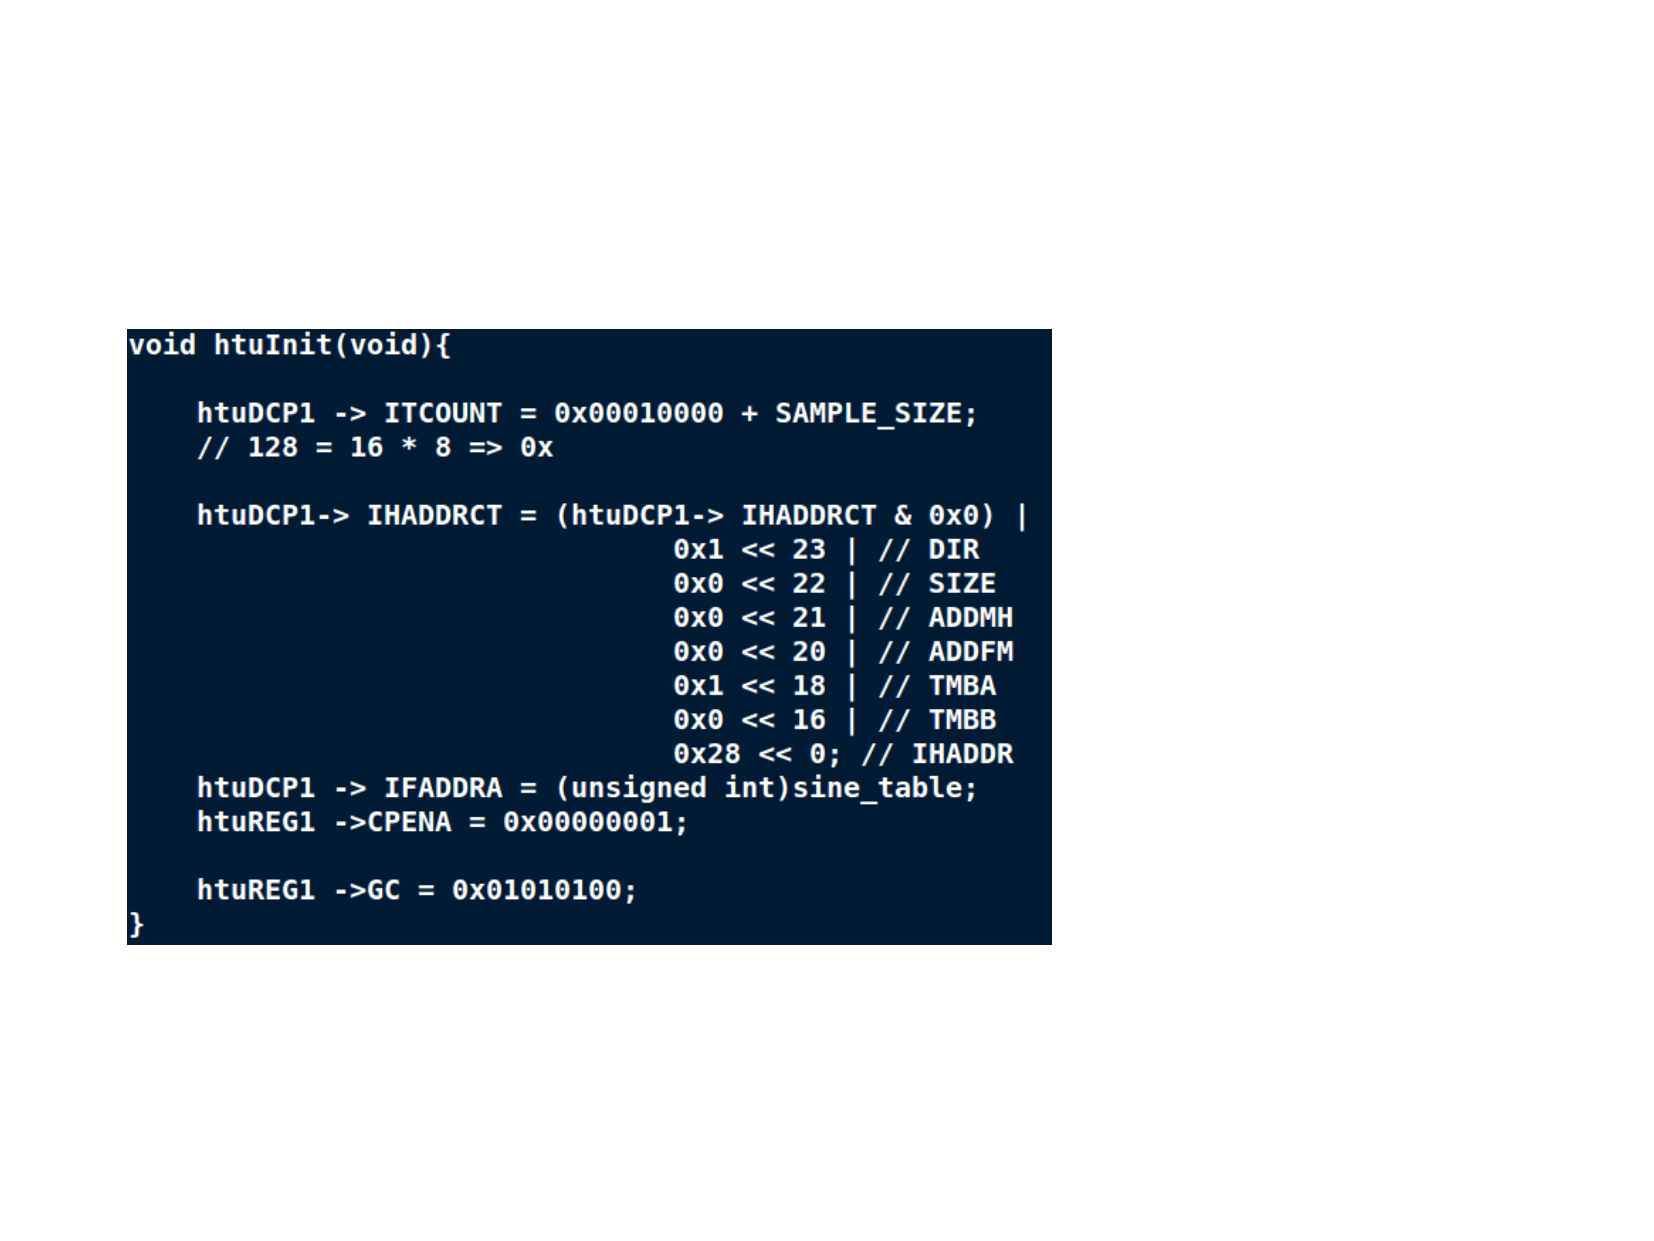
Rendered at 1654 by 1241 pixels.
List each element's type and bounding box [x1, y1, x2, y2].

picture [127, 329, 1052, 946]
